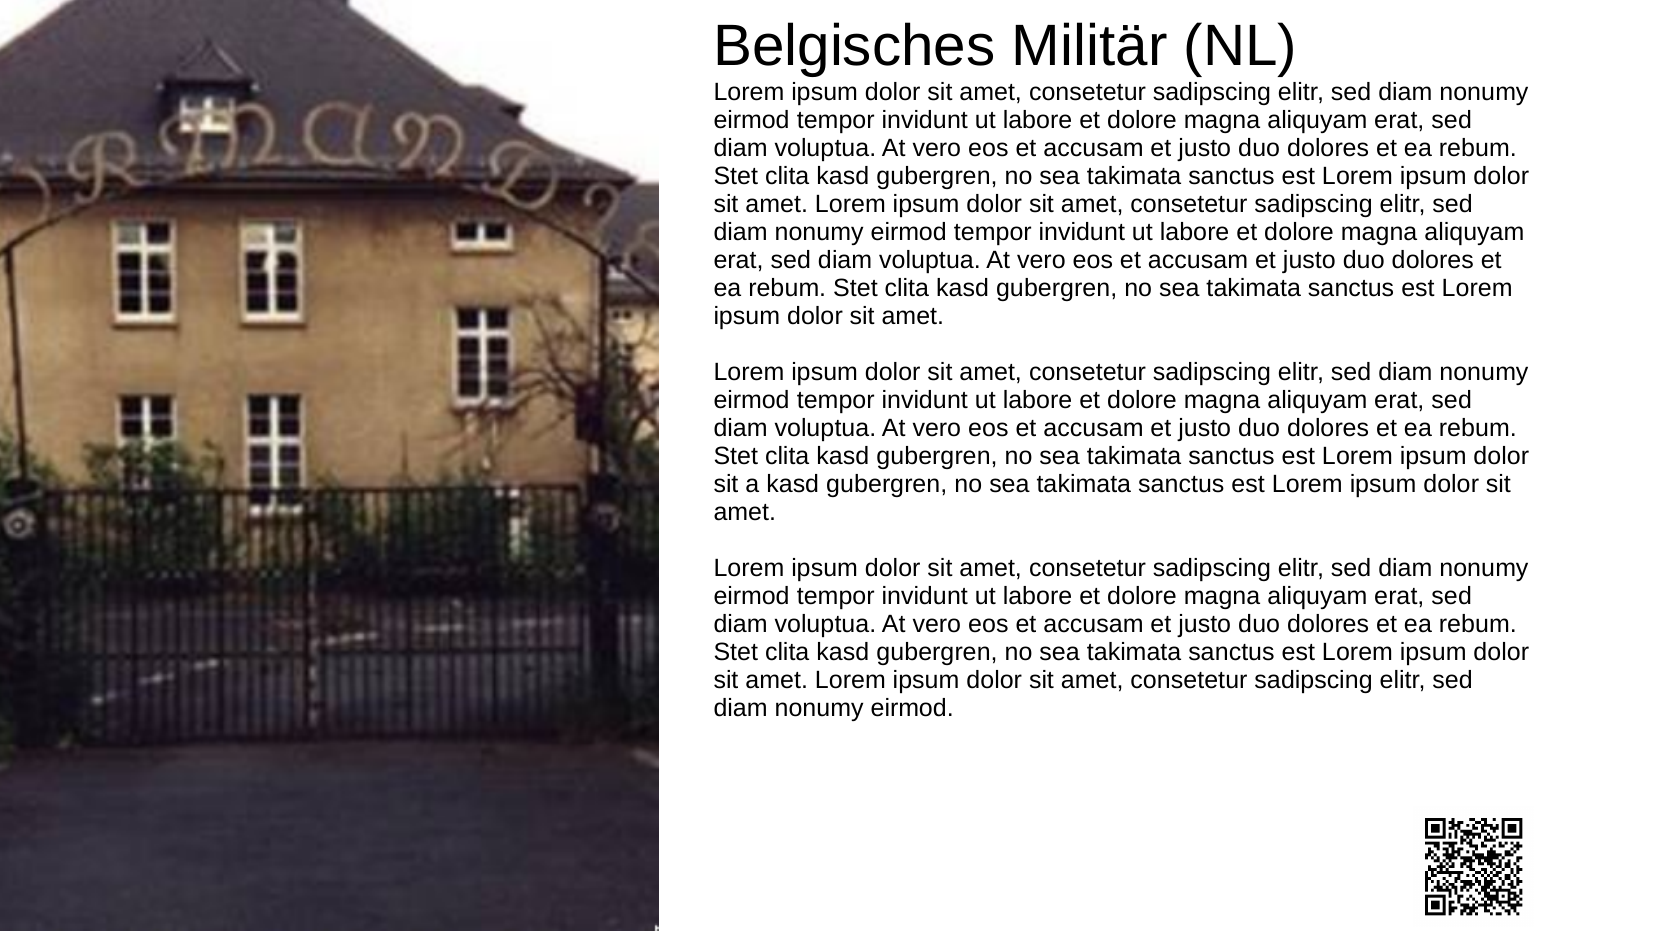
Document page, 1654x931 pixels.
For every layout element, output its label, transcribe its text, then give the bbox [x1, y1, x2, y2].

picture [0, 0, 659, 931]
title Belgisches Militär (NL) Lorem ipsum dolor sit amet, consetetur sadipscing elitr, sed diam nonumy eirmod tempor invidunt ut labore et dolore magna aliquyam erat, sed diam voluptua. At vero eos et accusam et justo duo dolores et ea rebum. Stet clita kasd gubergren, no sea takimata sanctus est Lorem ipsum dolor sit amet. Lorem ipsum dolor sit amet, consetetur sadipscing elitr, sed diam nonumy eirmod tempor invidunt ut labore et dolore magna aliquyam erat, sed diam voluptua. At vero eos et accusam et justo duo dolores et ea rebum. Stet clita kasd gubergren, no sea takimata sanctus est Lorem ipsum dolor sit amet. Lorem ipsum dolor sit amet, consetetur sadipscing elitr, sed diam nonumy eirmod tempor invidunt ut labore et dolore magna aliquyam erat, sed diam voluptua. At vero eos et accusam et justo duo dolores et ea rebum. Stet clita kasd gubergren, no sea takimata sanctus est Lorem ipsum dolor sit a kasd gubergren, no sea takimata sanctus est Lorem ipsum dolor sit amet. Lorem ipsum dolor sit amet, consetetur sadipscing elitr, sed diam nonumy eirmod tempor invidunt ut labore et dolore magna aliquyam erat, sed diam voluptua. At vero eos et accusam et justo duo dolores et ea rebum. Stet clita kasd gubergren, no sea takimata sanctus est Lorem ipsum dolor sit amet. Lorem ipsum dolor sit amet, consetetur sadipscing elitr, sed diam nonumy eirmod. [713, 0, 1535, 764]
picture [1413, 806, 1534, 927]
